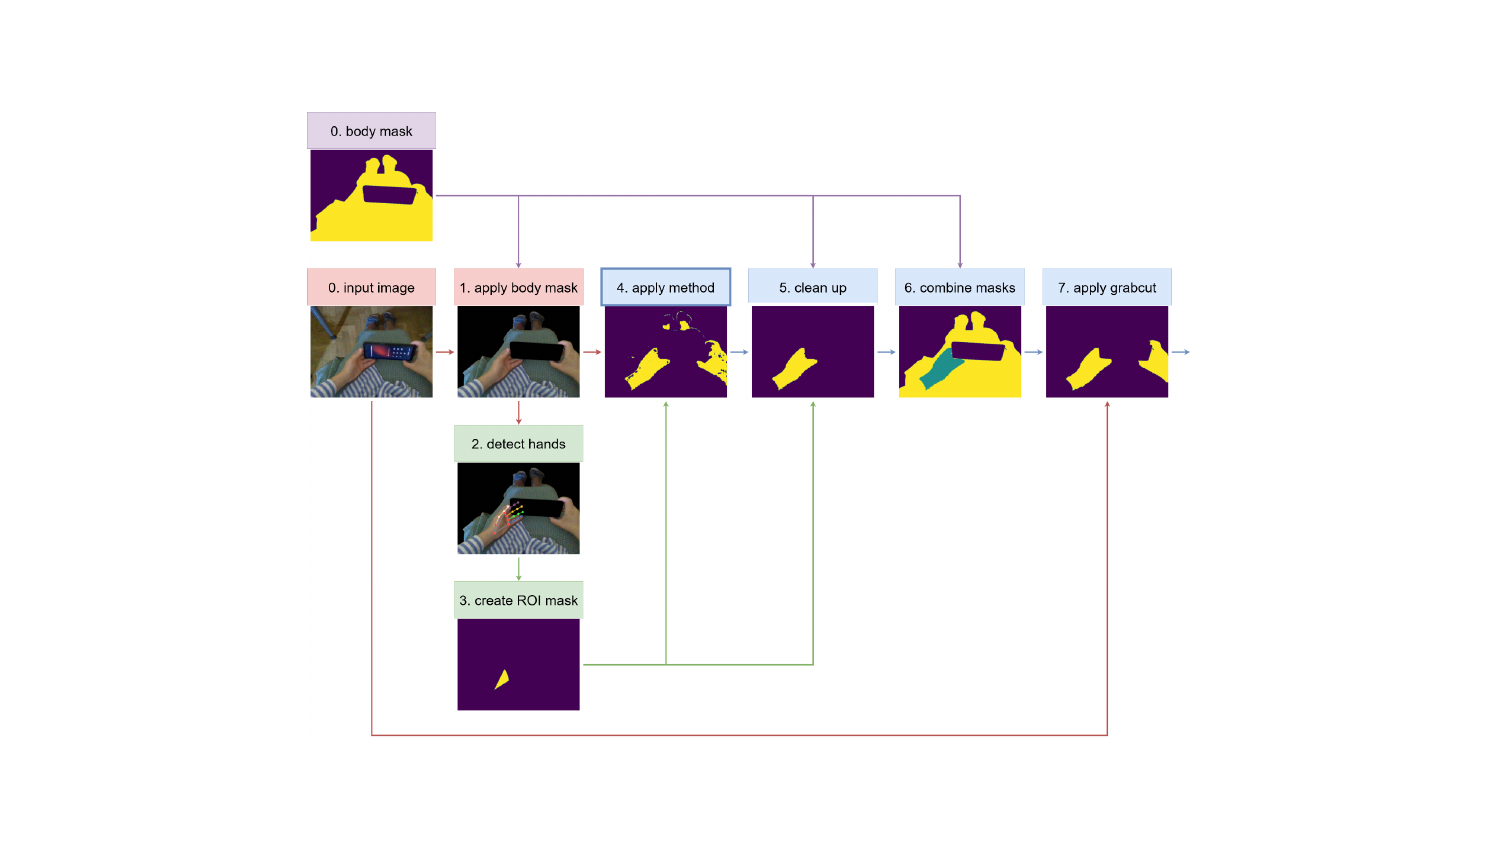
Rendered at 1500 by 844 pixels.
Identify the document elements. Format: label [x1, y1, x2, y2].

picture [307, 106, 1193, 738]
